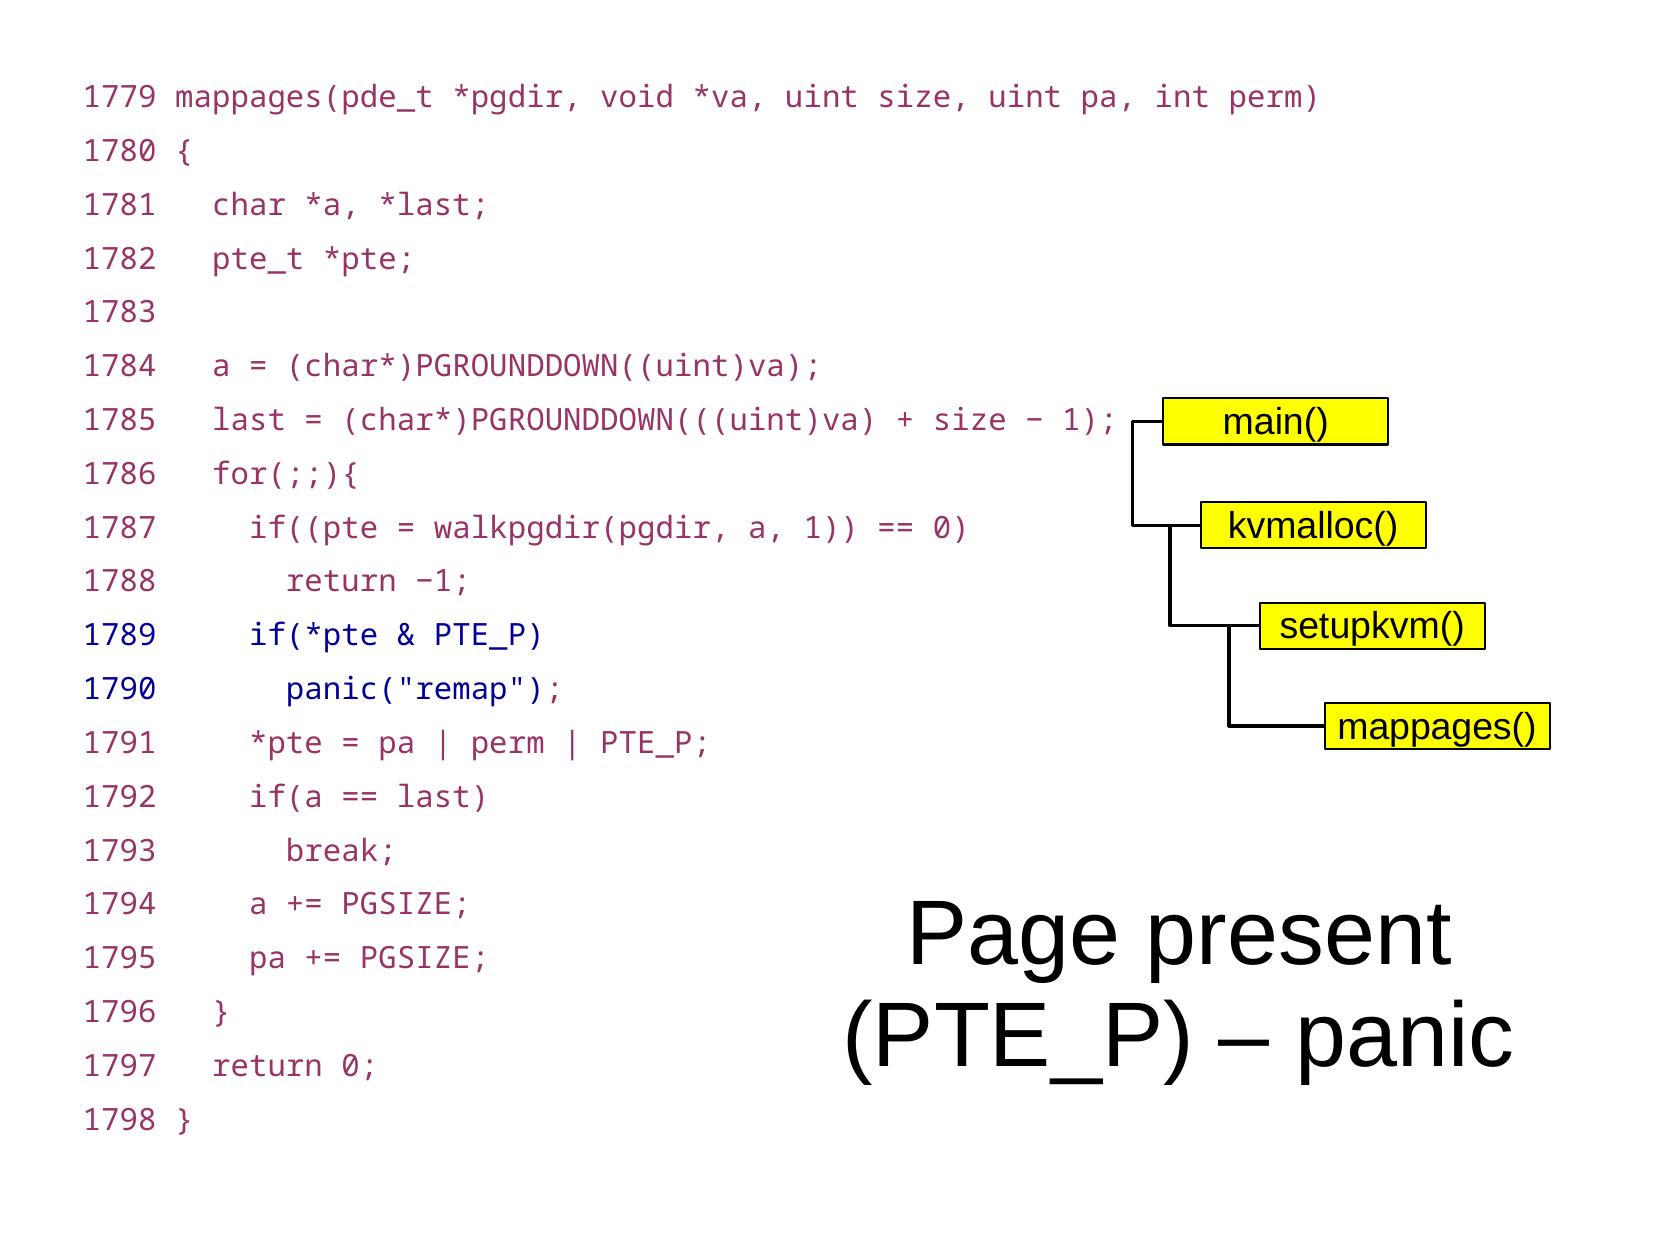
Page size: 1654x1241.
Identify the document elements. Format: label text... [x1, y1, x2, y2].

list 1779 mappages(pde_t *pgdir, void *va, uint size, uint pa, int perm) 1780 { 1781 char *a, *last; 1782 pte_t *pte; 1783 1784 a = (char*)PGROUNDDOWN((uint)va); 1785 last = (char*)PGROUNDDOWN(((uint)va) + size − 1); 1786 for(;;){ 1787 if((pte = walkpgdir(pgdir, a, 1)) == 0) 1788 return −1; 1789 if(*pte & PTE_P) 1790 panic("remap"); 1791 *pte = pa | perm | PTE_P; 1792 if(a == last) 1793 break; 1794 a += PGSIZE; 1795 pa += PGSIZE; 1796 } 1797 return 0; 1798 } [82, 75, 1571, 1163]
text_box mappages() [1324, 702, 1550, 750]
text_box kvmalloc() [1200, 502, 1426, 549]
title Page present (PTE_P) – panic [787, 880, 1571, 1088]
text_box setupkvm() [1259, 602, 1485, 649]
text_box main() [1163, 398, 1389, 445]
